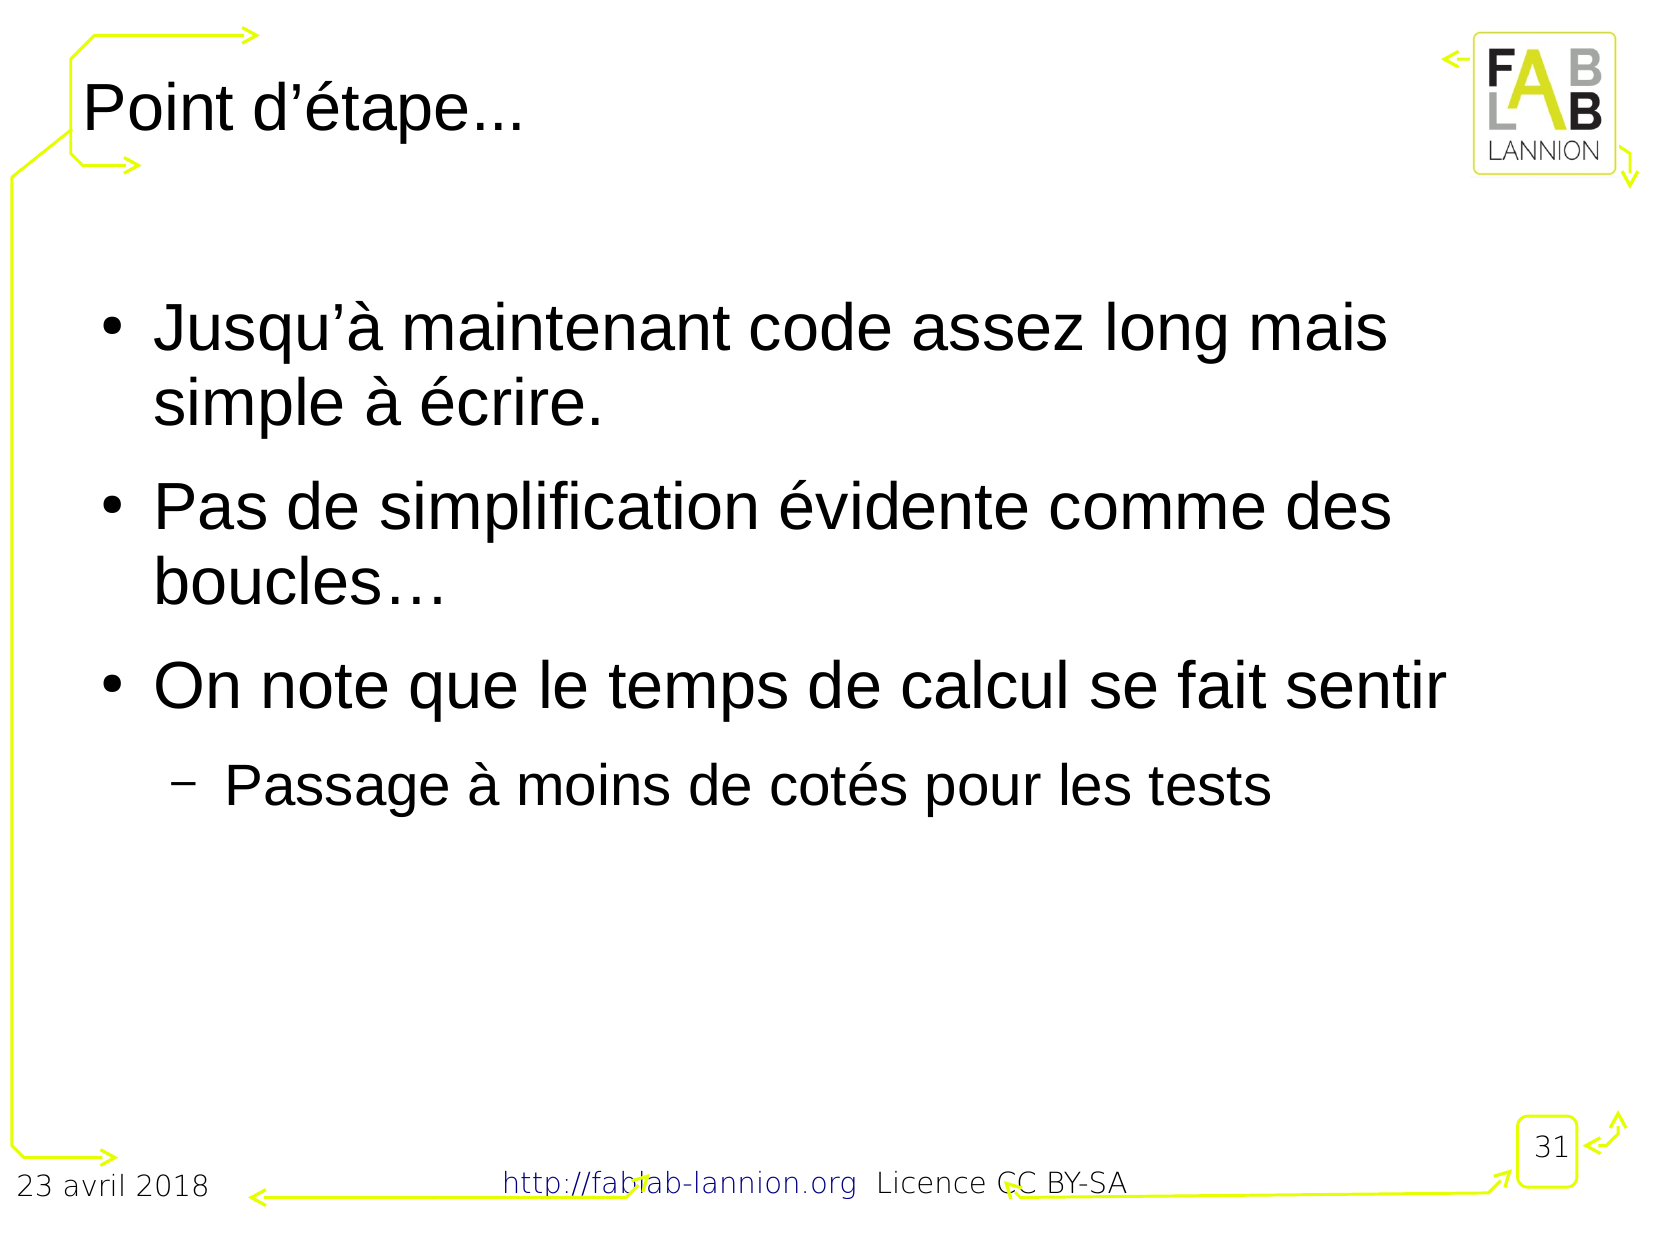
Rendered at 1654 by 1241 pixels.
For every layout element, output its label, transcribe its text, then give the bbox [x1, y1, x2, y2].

picture [1470, 29, 1619, 178]
title Point d’étape... [82, 49, 1441, 166]
list Jusqu’à maintenant code assez long mais simple à écrire. Pas de simplification évidente comme des boucles… On note que le temps de calcul se fait sentir Passage à moins de cotés pour les tests [82, 290, 1571, 1010]
